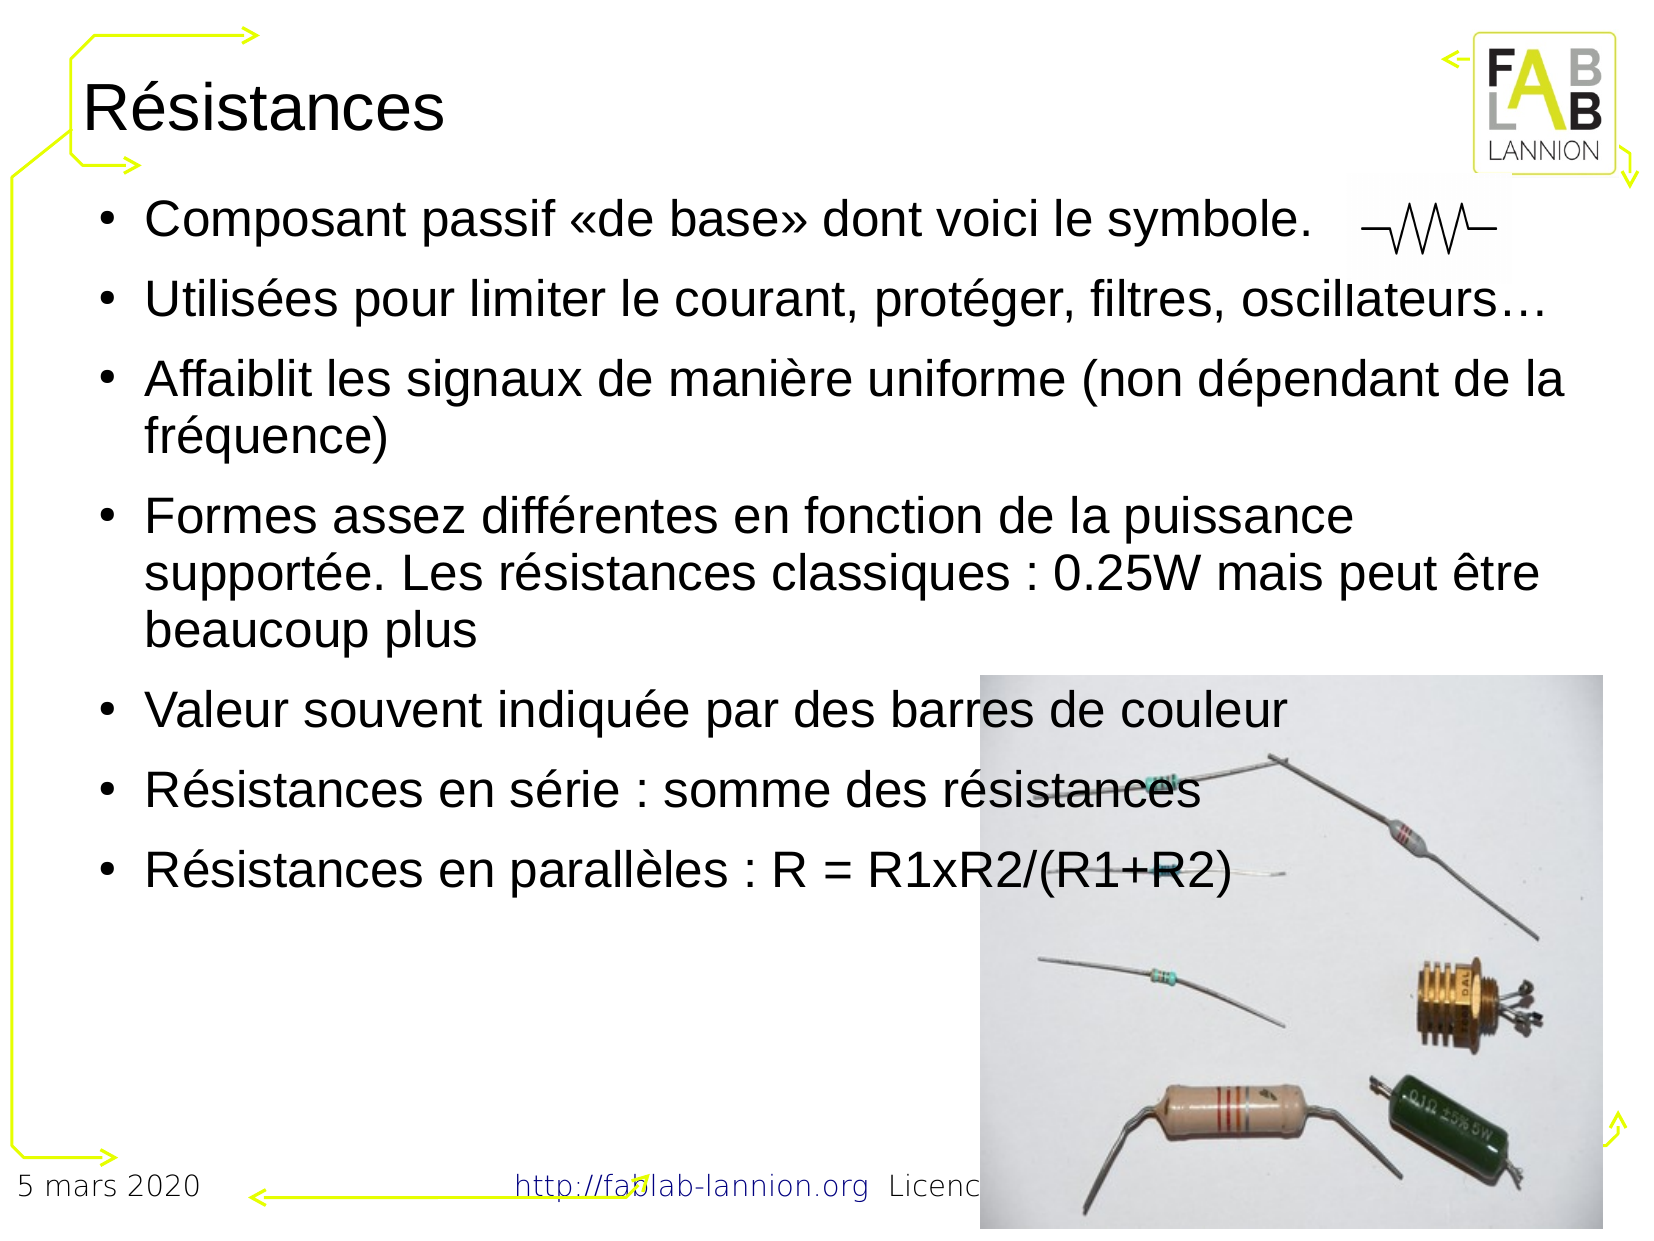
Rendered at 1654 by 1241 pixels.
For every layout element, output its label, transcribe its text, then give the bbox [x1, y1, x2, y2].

list Composant passif «de base» dont voici le symbole. Utilisées pour limiter le courant, protéger, filtres, oscillateurs… Affaiblit les signaux de manière uniforme (non dépendant de la fréquence) Formes assez différentes en fonction de la puissance supportée. Les résistances classiques : 0.25W mais peut être beaucoup plus Valeur souvent indiquée par des barres de couleur Résistances en série : somme des résistances Résistances en parallèles : R = R1xR2/(R1+R2) [82, 190, 1571, 910]
picture [980, 675, 1603, 1229]
title Résistances [82, 49, 1441, 166]
picture [1346, 29, 1619, 284]
